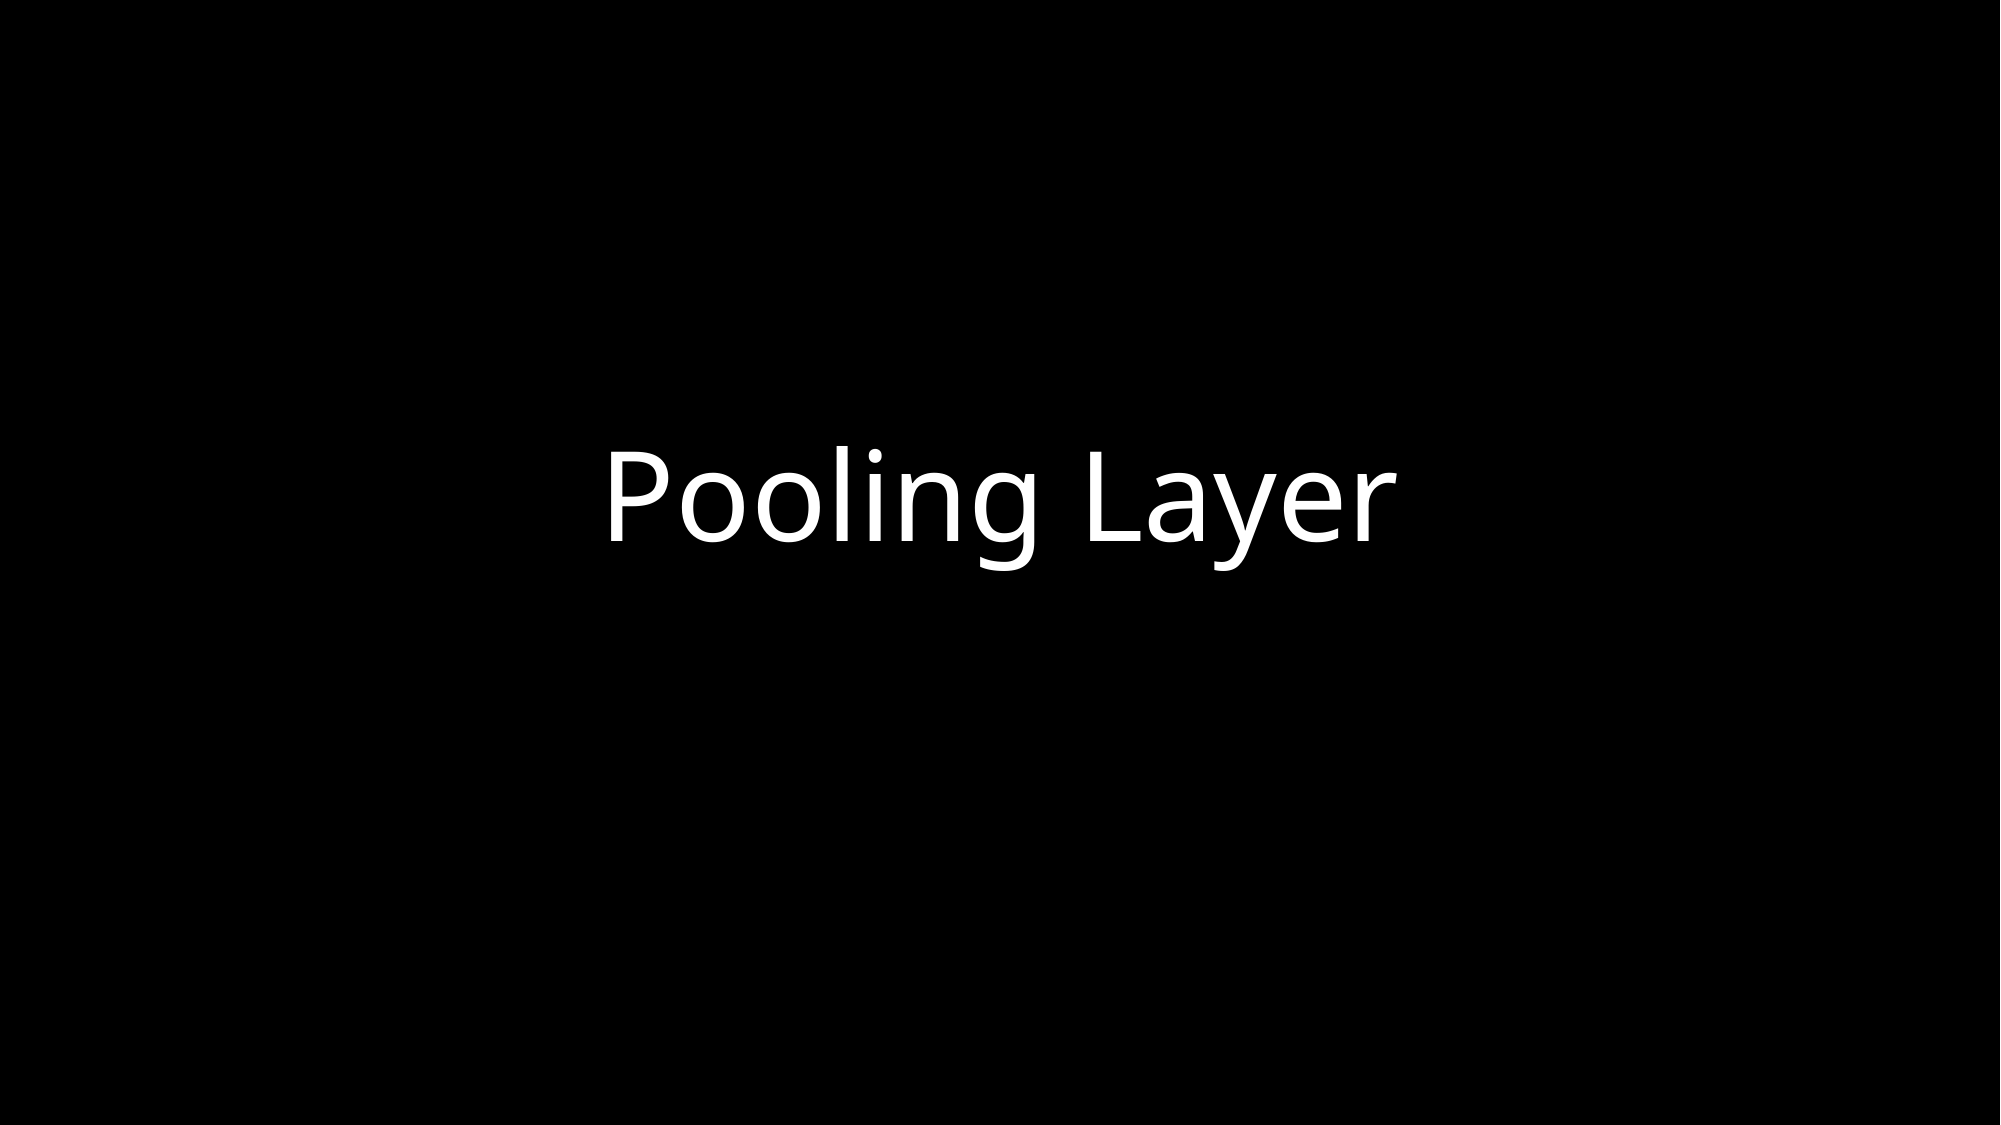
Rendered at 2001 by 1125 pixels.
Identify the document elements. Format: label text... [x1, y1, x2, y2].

title Pooling Layer [249, 184, 1750, 576]
